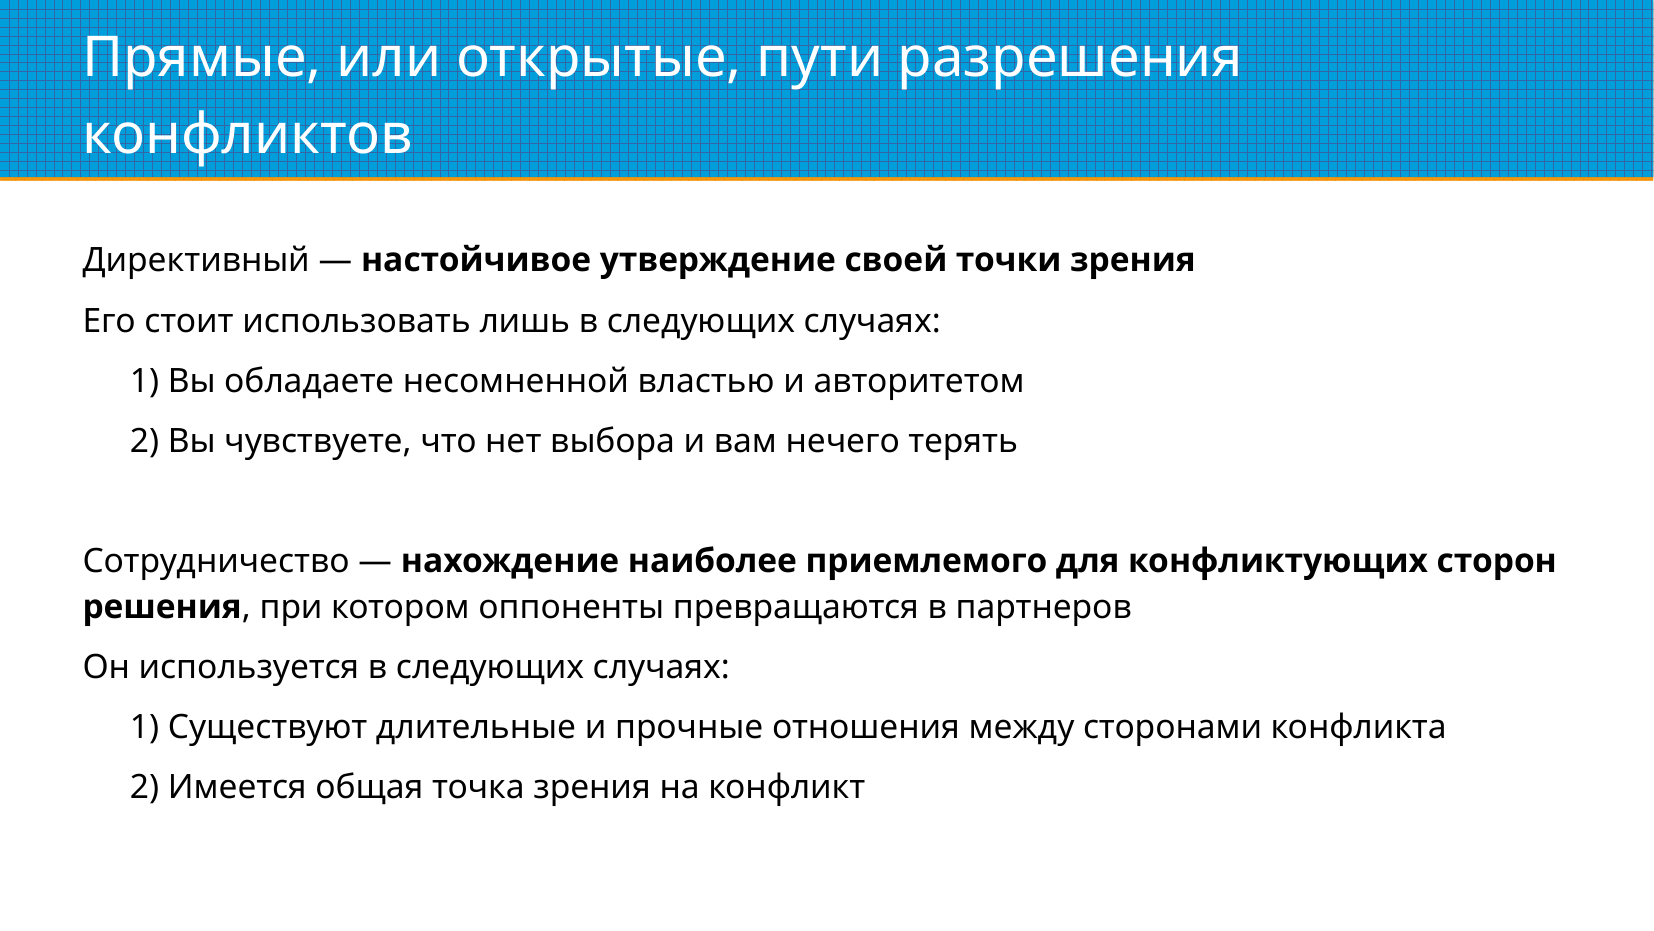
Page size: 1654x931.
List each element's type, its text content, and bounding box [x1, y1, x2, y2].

title Прямые, или открытые, пути разрешения конфликтов [82, 14, 1571, 171]
list Директивный — настойчивое утверждение своей точки зрения Его стоит использовать лишь в следующих случаях: 1) Вы обладаете несомненной властью и авторитетом 2) Вы чувствуете, что нет выбора и вам нечего терять Сотрудничество — нахождение наиболее приемлемого для конфликтующих сторон решения, при котором оппоненты превращаются в партнеров Он используется в следующих случаях: 1) Существуют длительные и прочные отношения между сторонами конфликта 2) Имеется общая точка зрения на конфликт [82, 236, 1565, 811]
